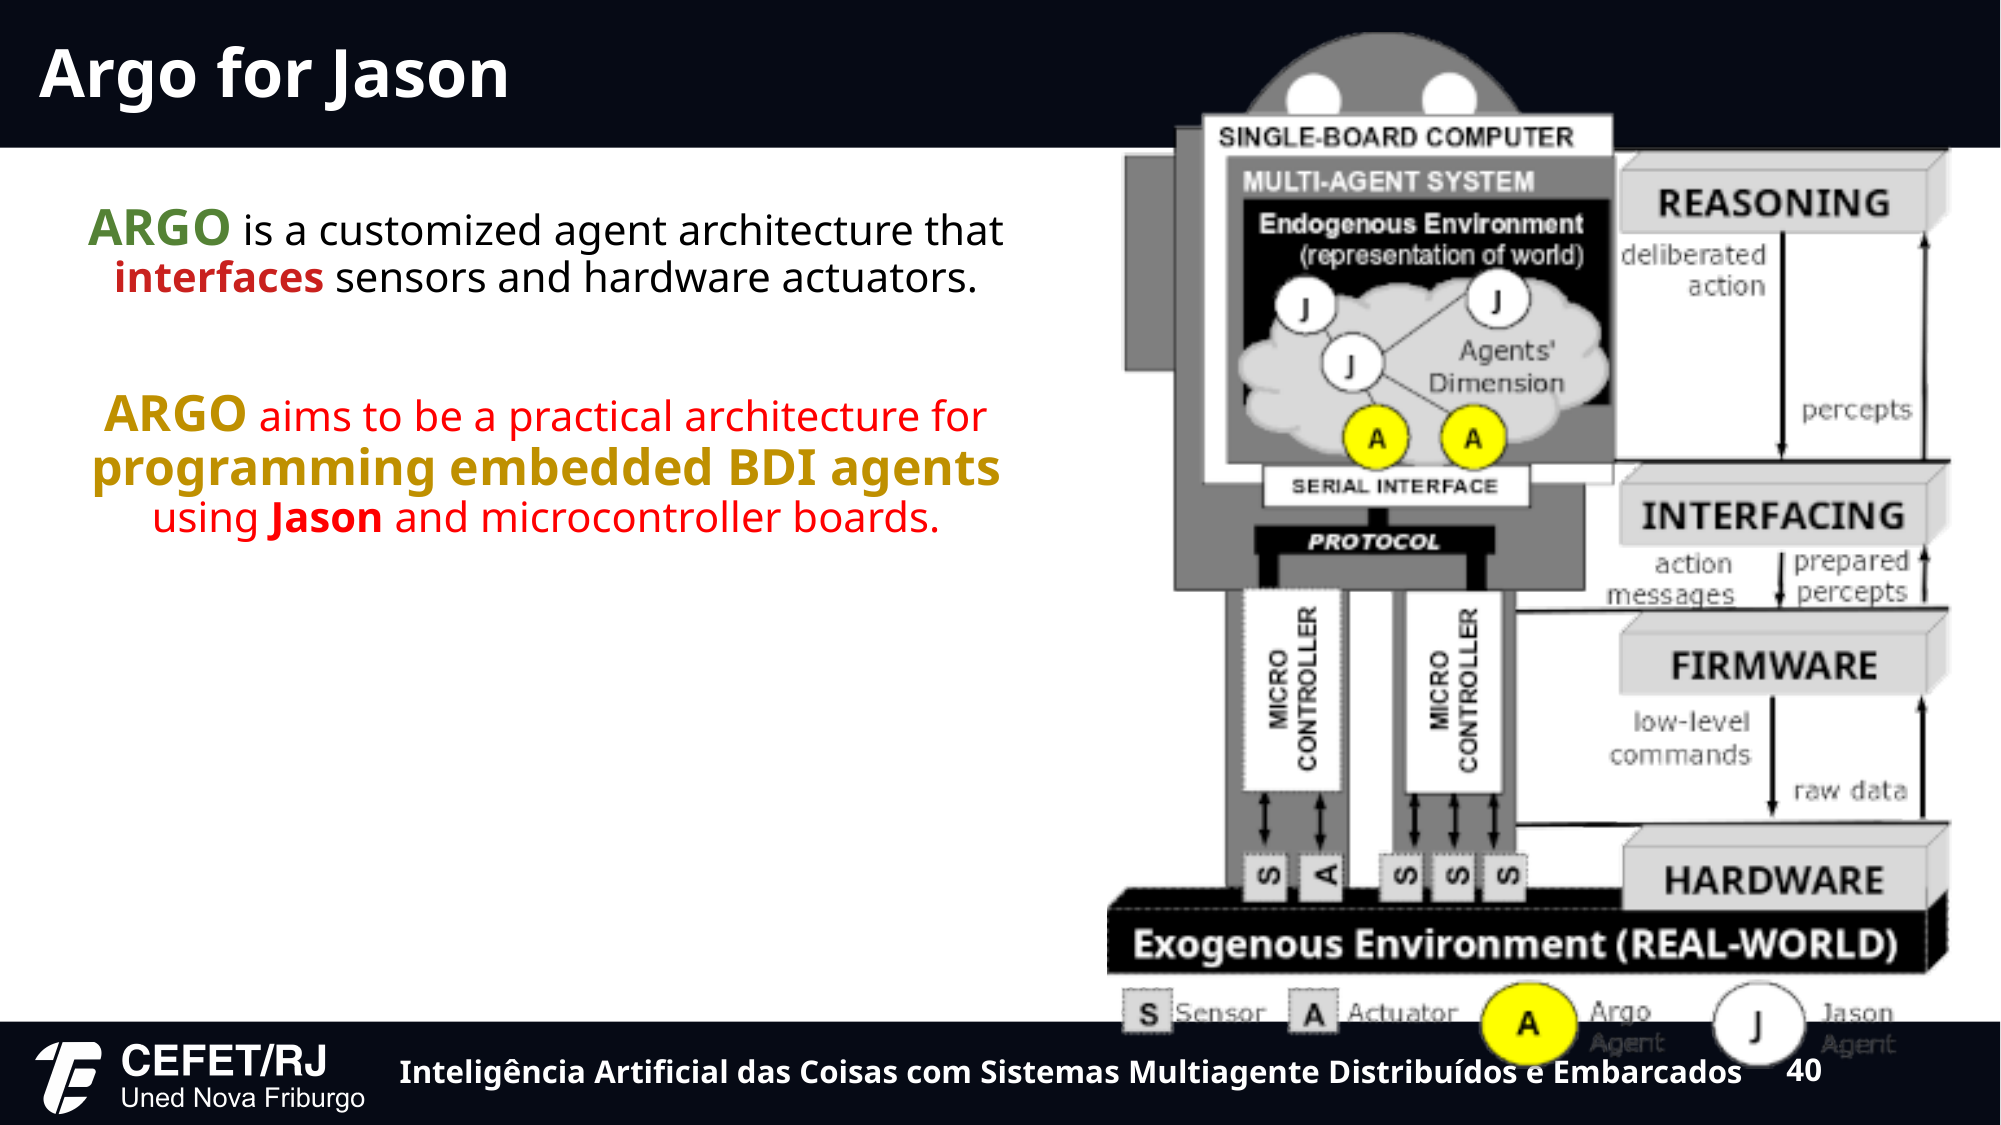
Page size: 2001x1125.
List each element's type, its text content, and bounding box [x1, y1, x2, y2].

text_box Argo for Jason [25, 23, 1999, 119]
picture [0, 1001, 398, 1125]
text_box ARGO is a customized agent architecture that interfaces sensors and hardware actuators. ARGO aims to be a practical architecture for programming embedded BDI agents using Jason and microcontroller boards. [29, 195, 1063, 1004]
picture [1107, 32, 1978, 1069]
